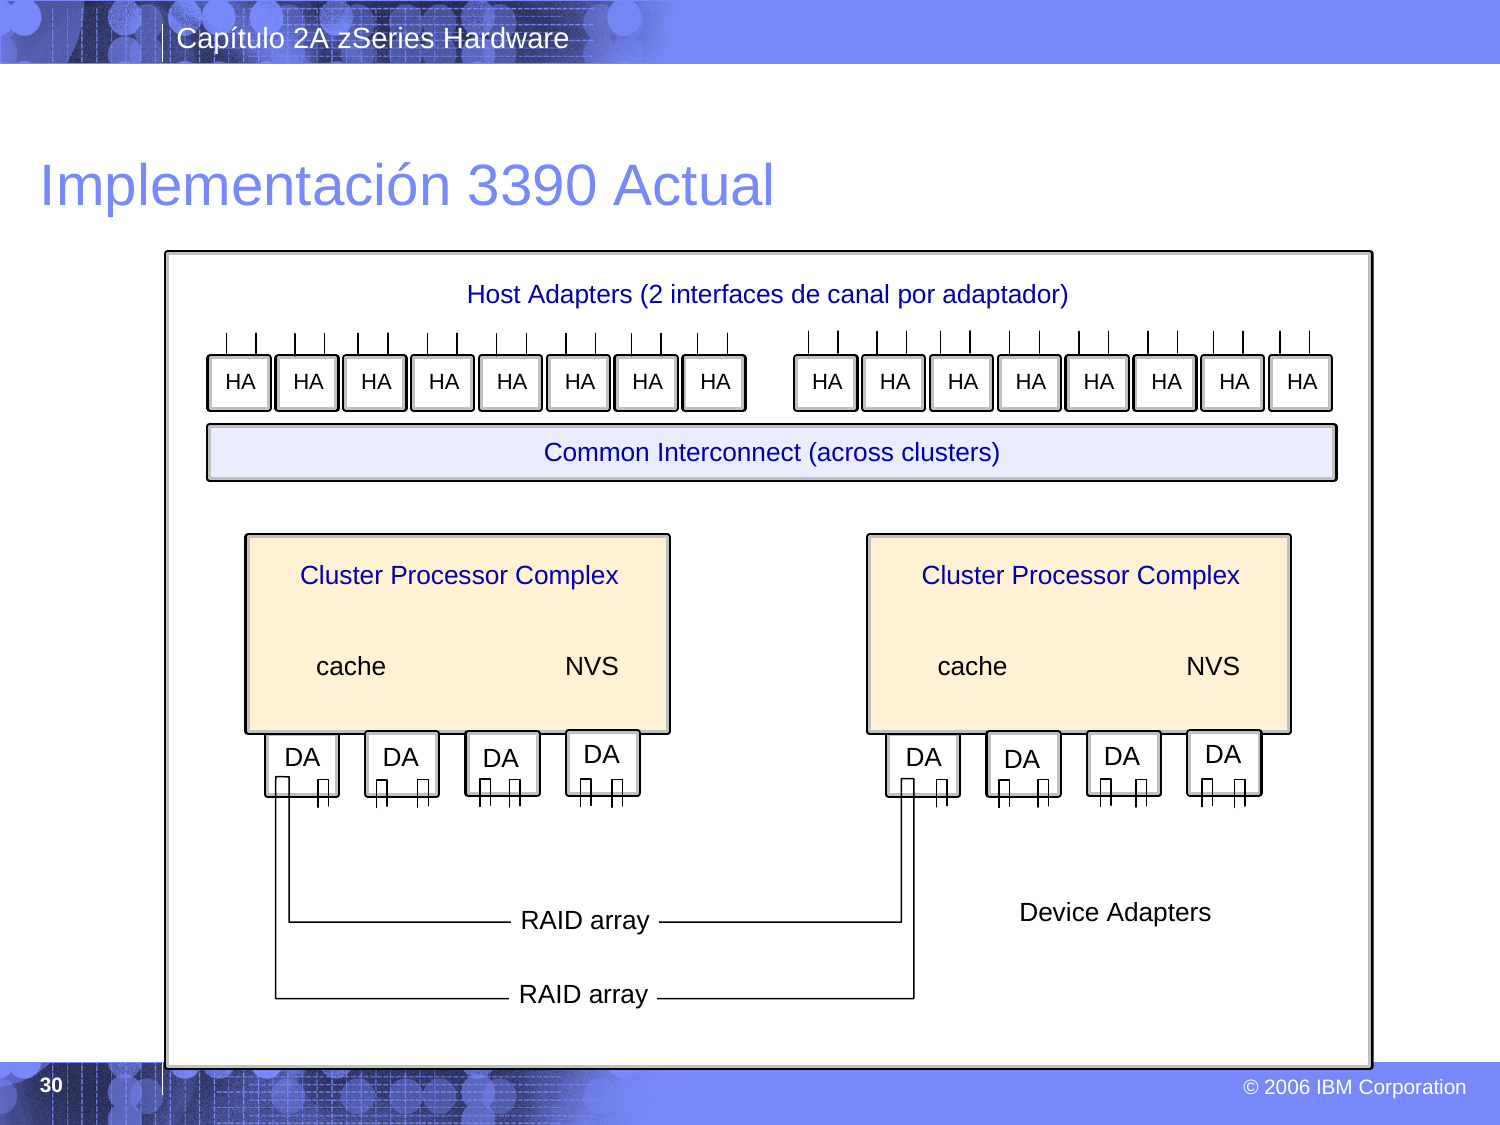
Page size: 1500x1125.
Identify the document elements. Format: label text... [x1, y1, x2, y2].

chart [163, 249, 1374, 1070]
picture [1, 1, 1500, 63]
title Implementación 3390 Actual [25, 142, 1378, 225]
picture [0, 1063, 1500, 1125]
